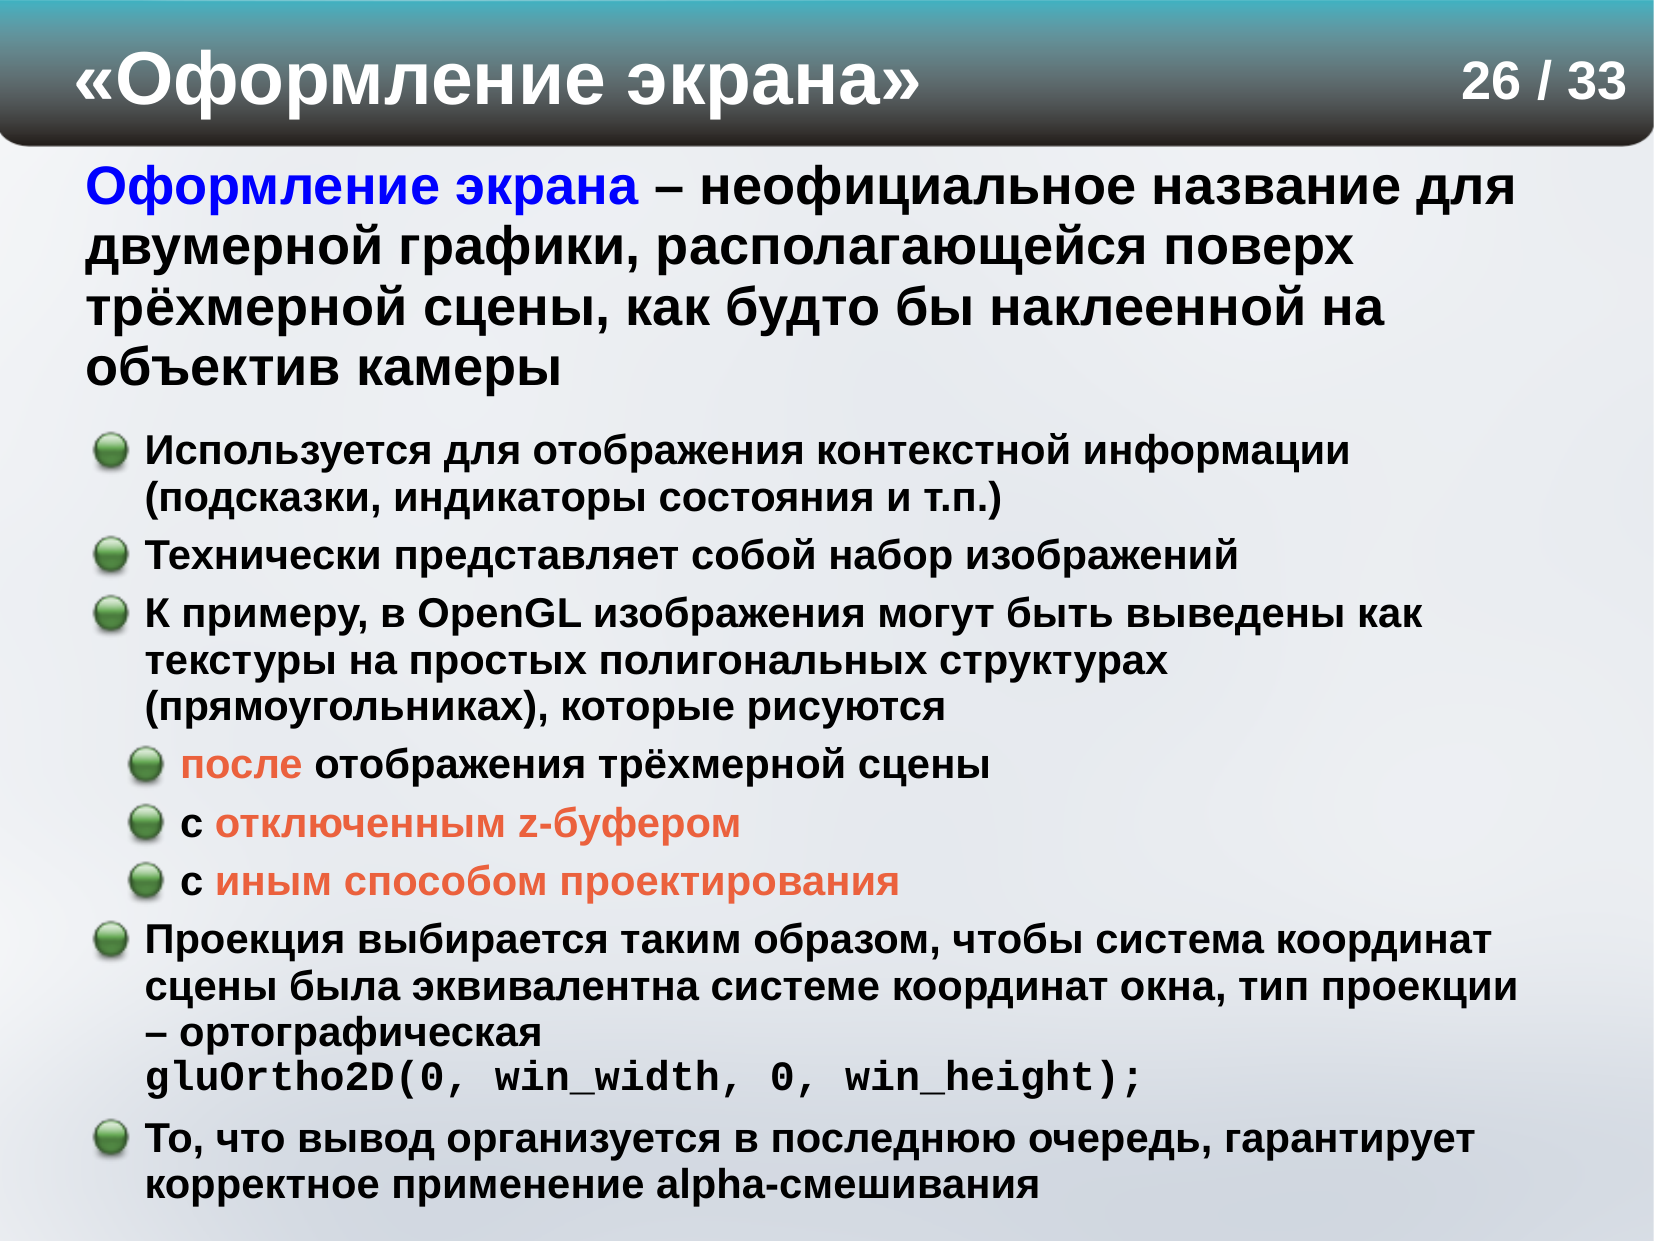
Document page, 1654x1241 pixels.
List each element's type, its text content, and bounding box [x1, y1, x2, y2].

text_box <number> / 33 [1446, 42, 1654, 179]
text_box «Оформление экрана» [59, 29, 1359, 129]
picture [0, 0, 1654, 1241]
text_box Оформление экрана – неофициальное название для двумерной графики, располагающейся поверх трёхмерной сцены, как будто бы наклеенной на объектив камеры Используется для отображения контекстной информации (подсказки, индикаторы состояния и т.п.) Технически представляет собой набор изображений К примеру, в OpenGL изображения могут быть выведены как текстуры на простых полигональных структурах (прямоугольниках), которые рисуются после отображения трёхмерной сцены с отключенным z-буфером с иным способом проектирования Проекция выбирается таким образом, чтобы система координат сцены была эквивалентна системе координат окна, тип проекции – ортографическая gluOrtho2D(0, win_width, 0, win_height); То, что вывод организуется в последнюю очередь, гарантирует корректное применение alpha-смешивания [70, 147, 1536, 1215]
